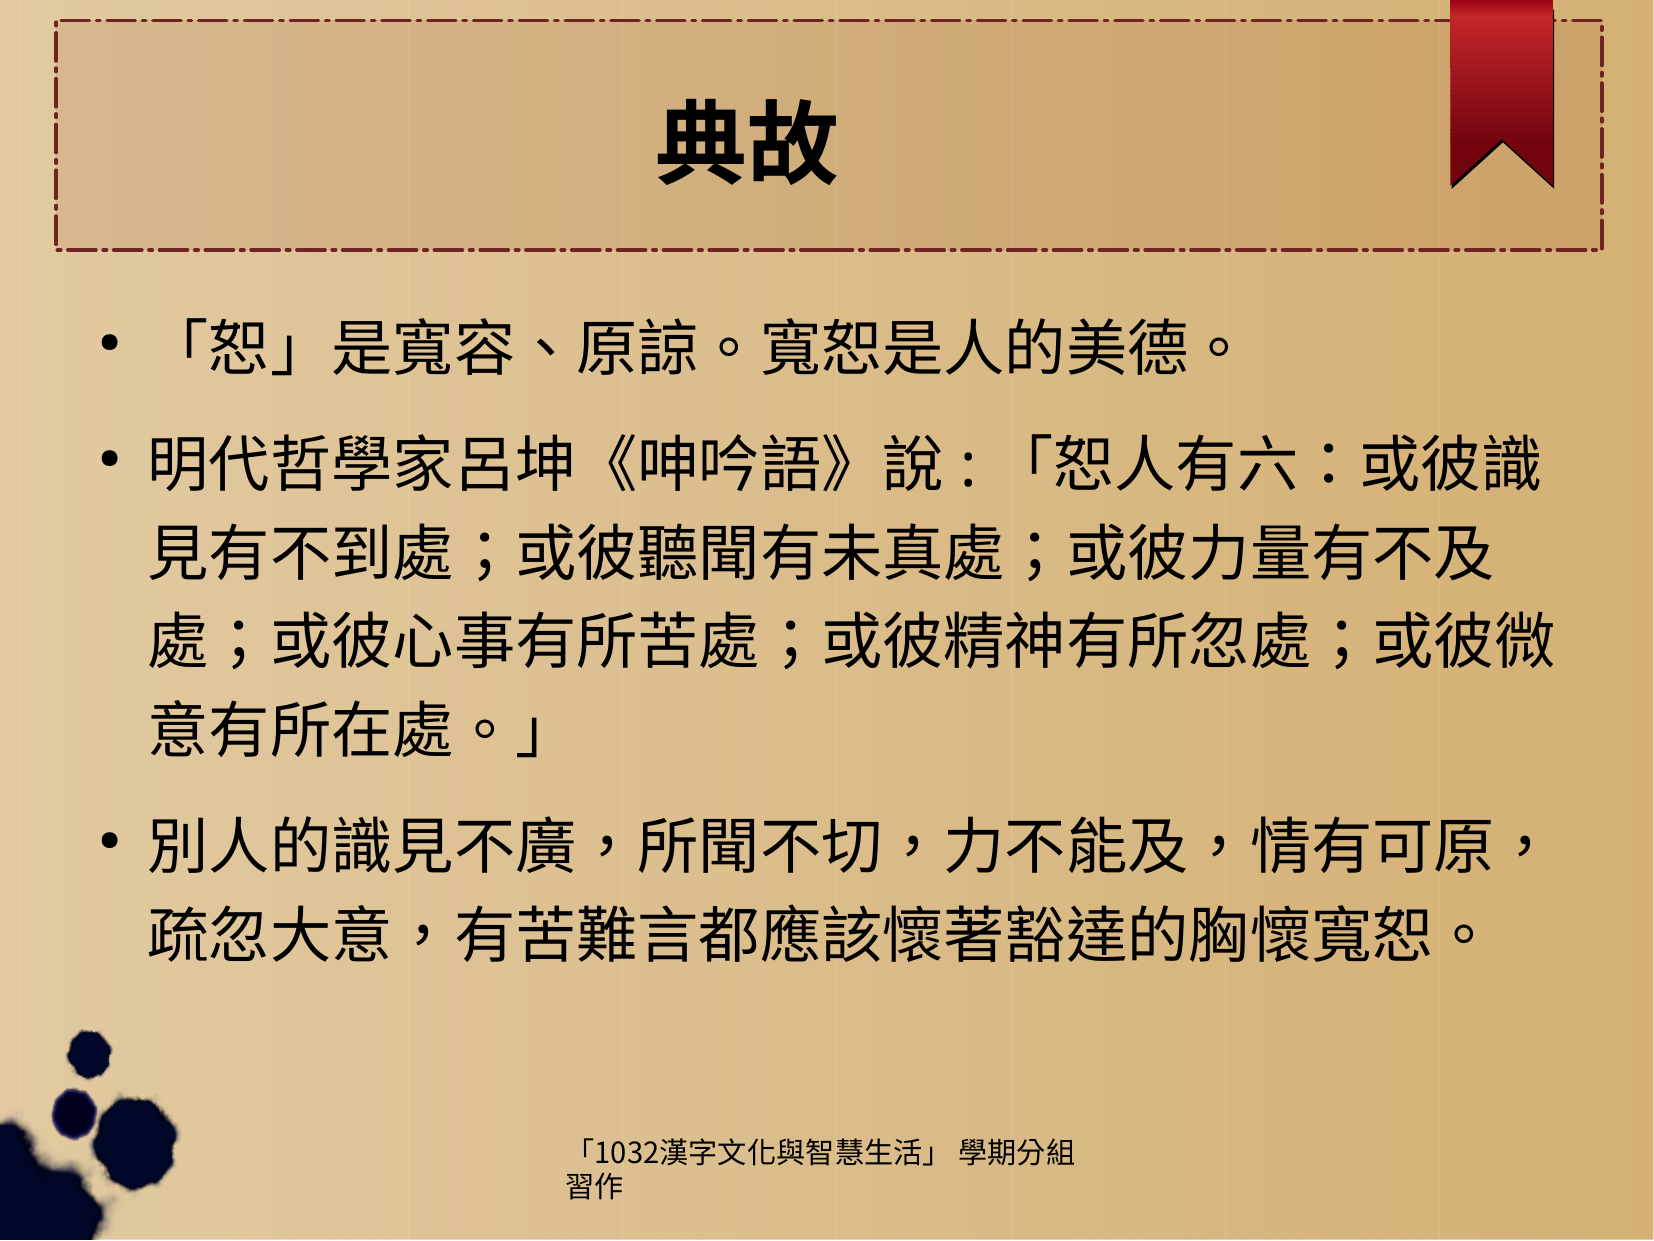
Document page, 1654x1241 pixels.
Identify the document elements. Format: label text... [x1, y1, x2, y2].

title 典故 [82, 47, 1412, 229]
list 「恕」是寬容、原諒。寬恕是人的美德。 明代哲學家呂坤《呻吟語》說:「恕人有六：或彼識見有不到處；或彼聽聞有未真處；或彼力量有不及處；或彼心事有所苦處；或彼精神有所忽處；或彼微意有所在處。」 別人的識見不廣，所聞不切，力不能及，情有可原，疏忽大意，有苦難言都應該懷著豁達的胸懷寬恕。 [82, 299, 1571, 1019]
